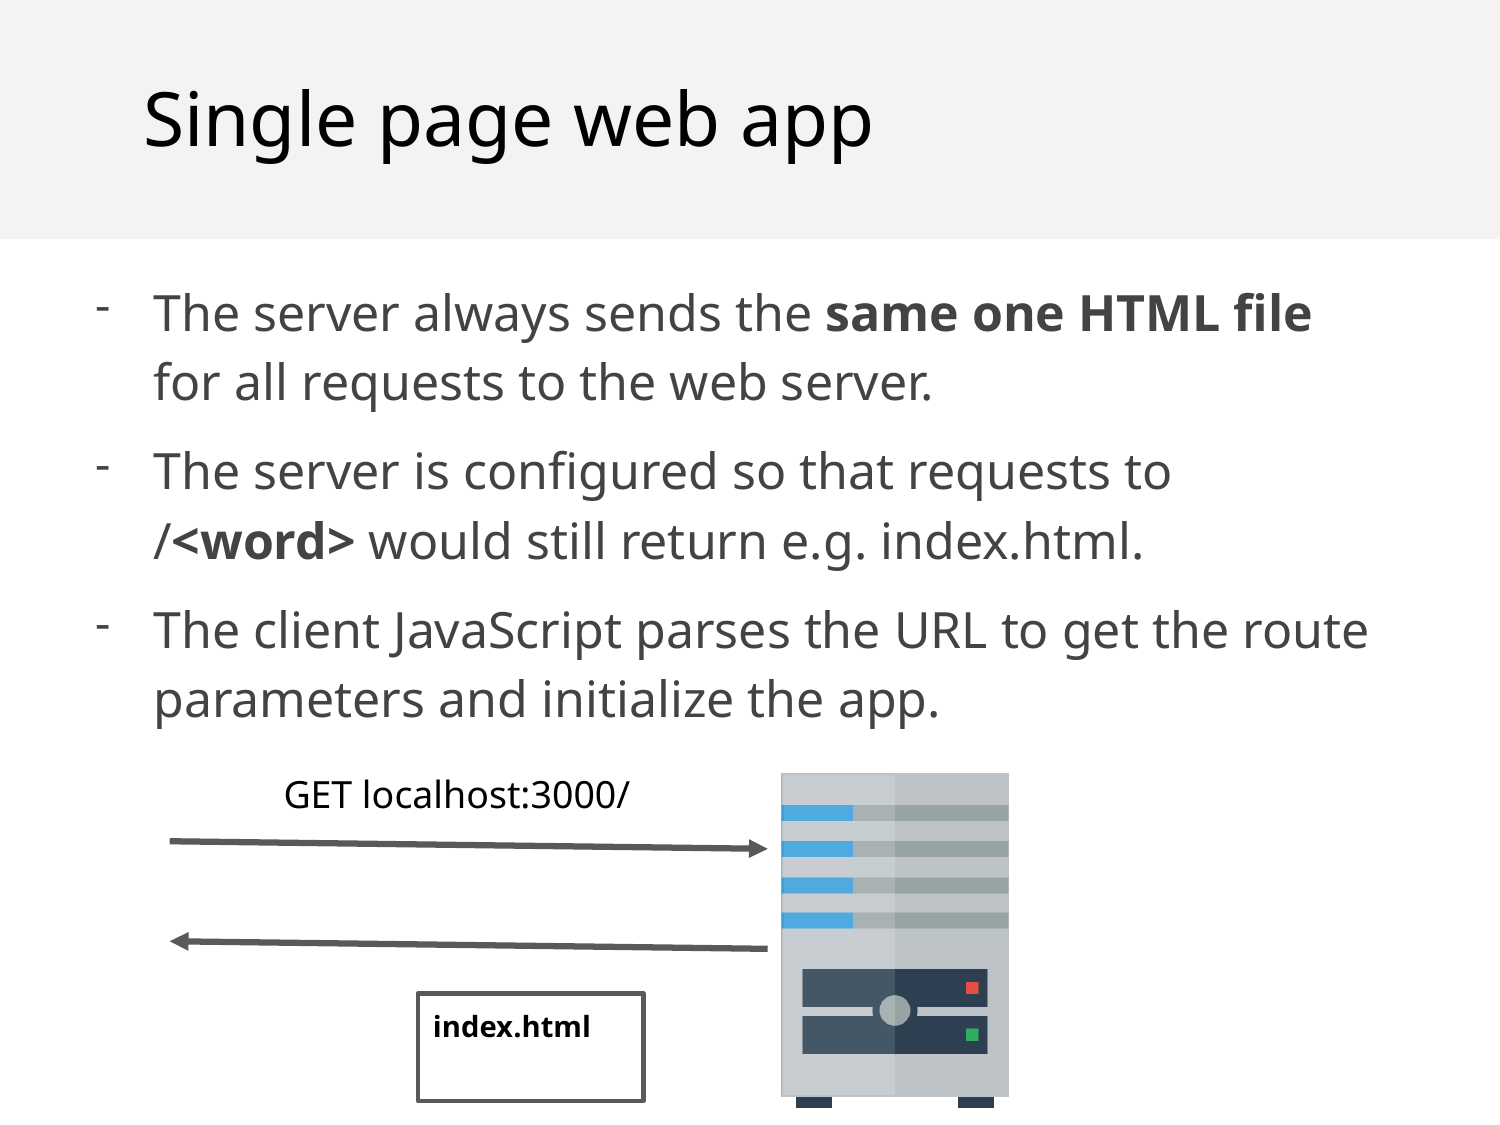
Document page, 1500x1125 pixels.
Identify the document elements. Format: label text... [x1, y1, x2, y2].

text_box GET localhost:3000/ [268, 755, 1473, 897]
text_box index.html [417, 993, 644, 1101]
title Single page web app [128, 56, 1372, 183]
list The server always sends the same one HTML file for all requests to the web server. The server is configured so that requests to /<word> would still return e.g. index.html. The client JavaScript parses the URL to get the route parameters and initialize the app. [63, 257, 1386, 757]
picture [713, 897, 1072, 1124]
